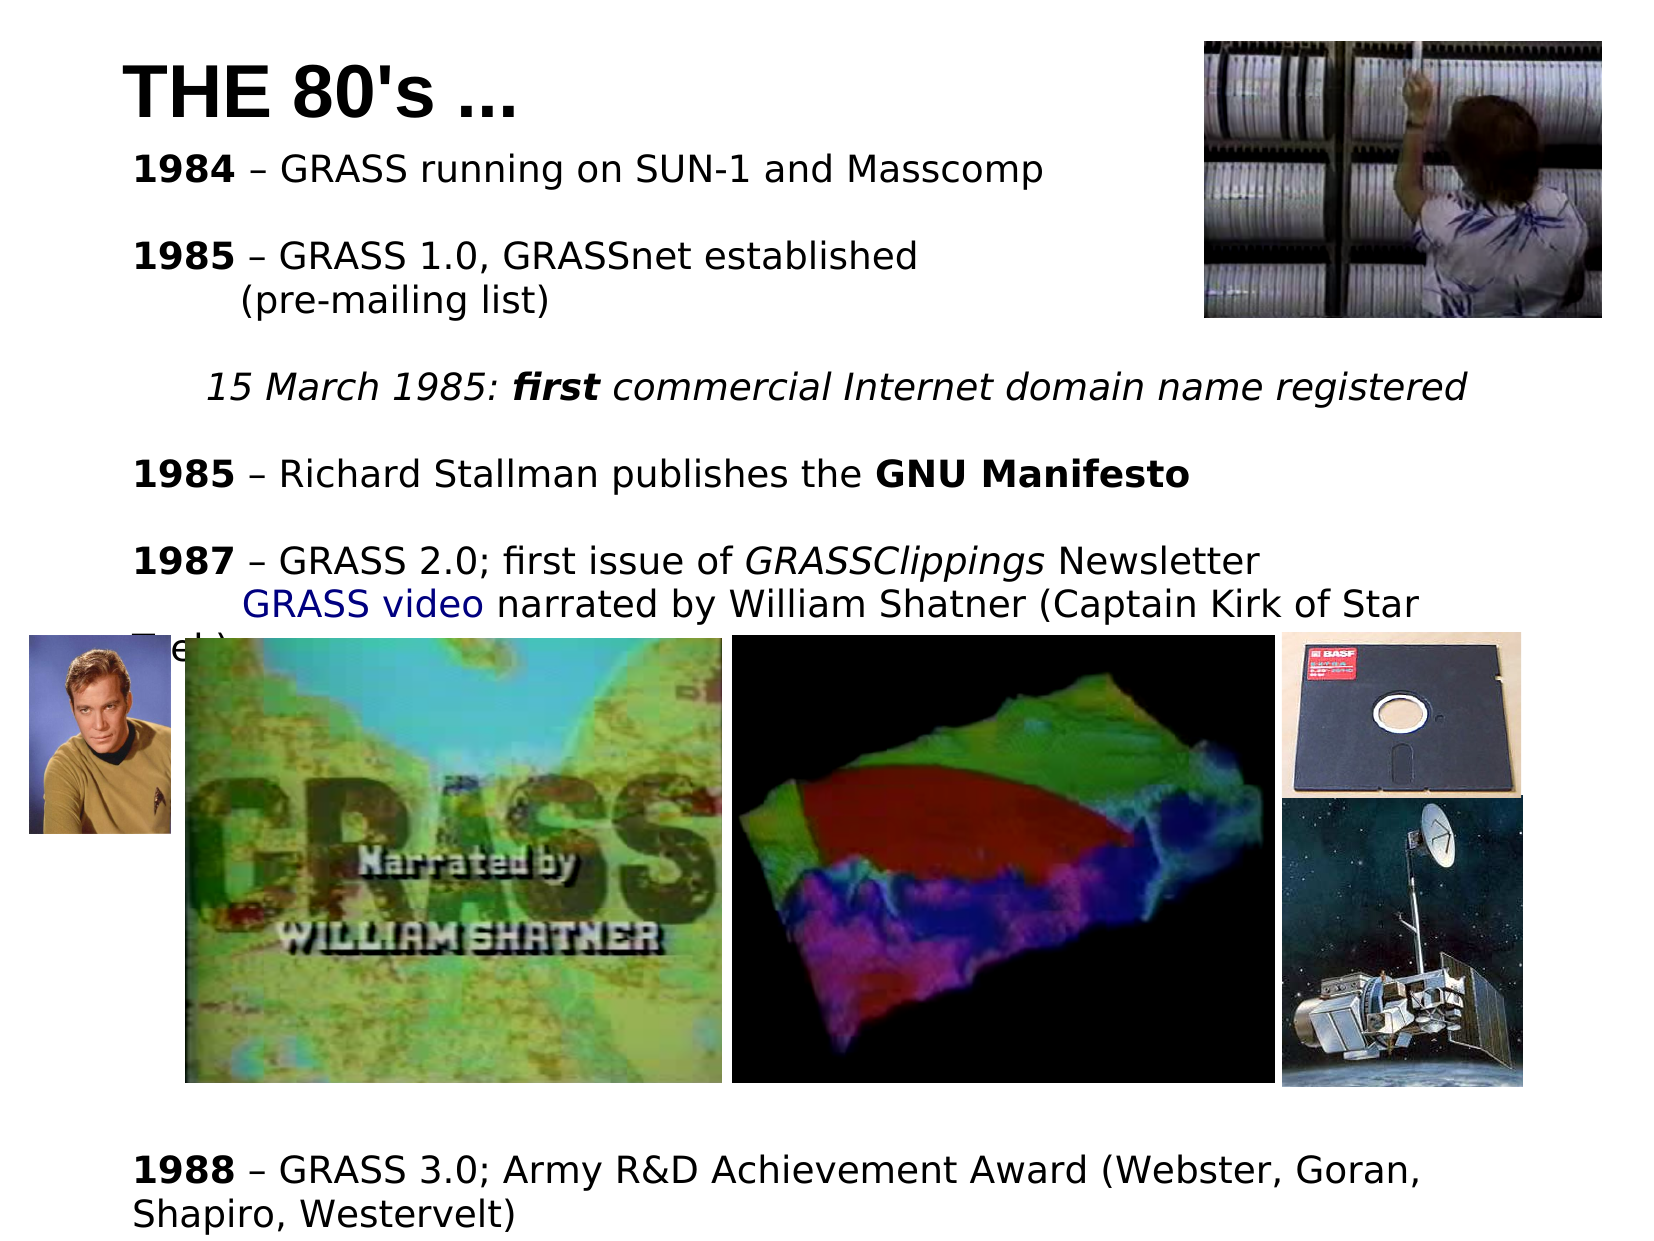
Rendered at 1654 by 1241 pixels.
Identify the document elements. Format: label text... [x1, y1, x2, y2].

picture [185, 638, 722, 1083]
picture [1281, 632, 1523, 1087]
text_box THE 80's ... [107, 41, 613, 154]
picture [29, 635, 171, 834]
picture [732, 635, 1275, 1083]
text_box 1984 – GRASS running on SUN-1 and Masscomp 1985 – GRASS 1.0, GRASSnet established (pre-mailing list) 15 March 1985: first commercial Internet domain name registered 1985 – Richard Stallman publishes the GNU Manifesto 1987 – GRASS 2.0; first issue of GRASSClippings Newsletter GRASS video narrated by William Shatner (Captain Kirk of Star Trek) 1988 – GRASS 3.0; Army R&D Achievement Award (Webster, Goran, Shapiro, Westervelt) [117, 140, 1541, 1200]
picture [1204, 41, 1602, 318]
